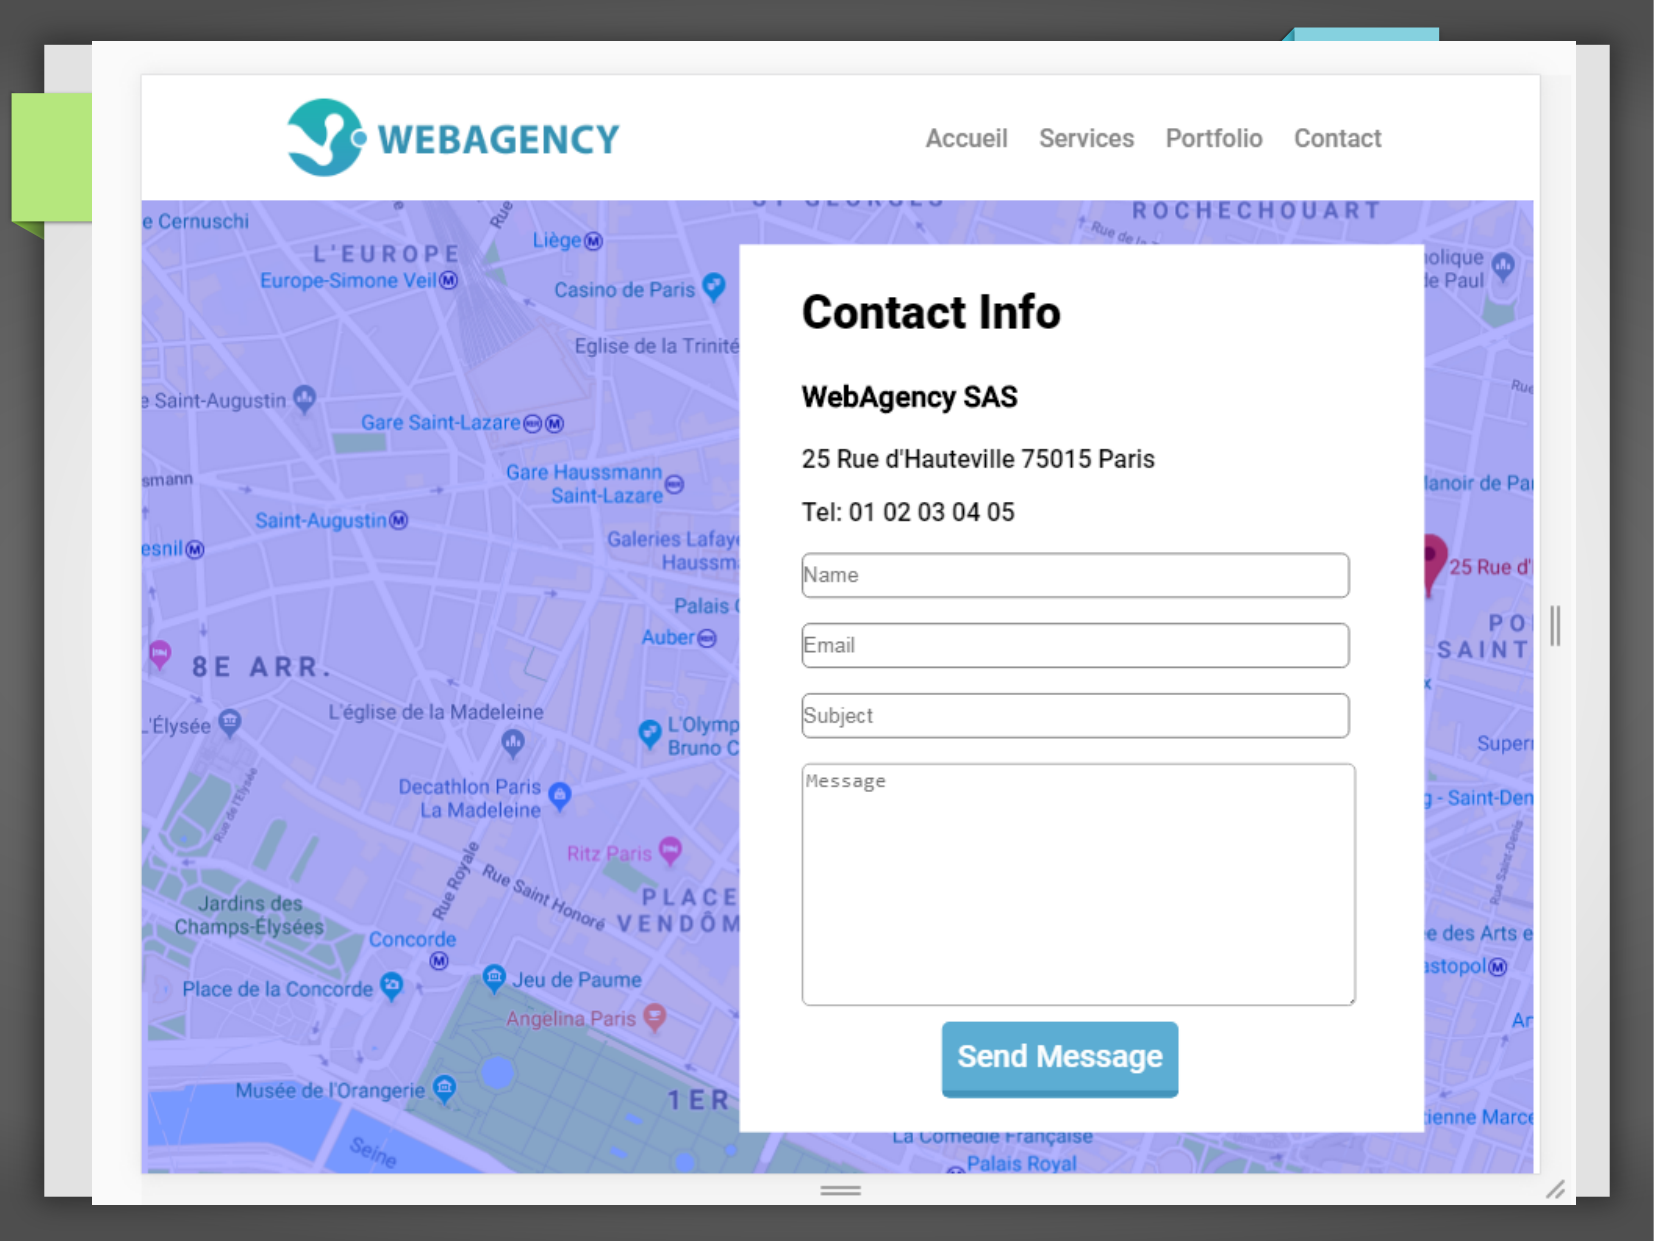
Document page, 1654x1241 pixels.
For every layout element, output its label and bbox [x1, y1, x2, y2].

picture [92, 41, 1576, 1205]
